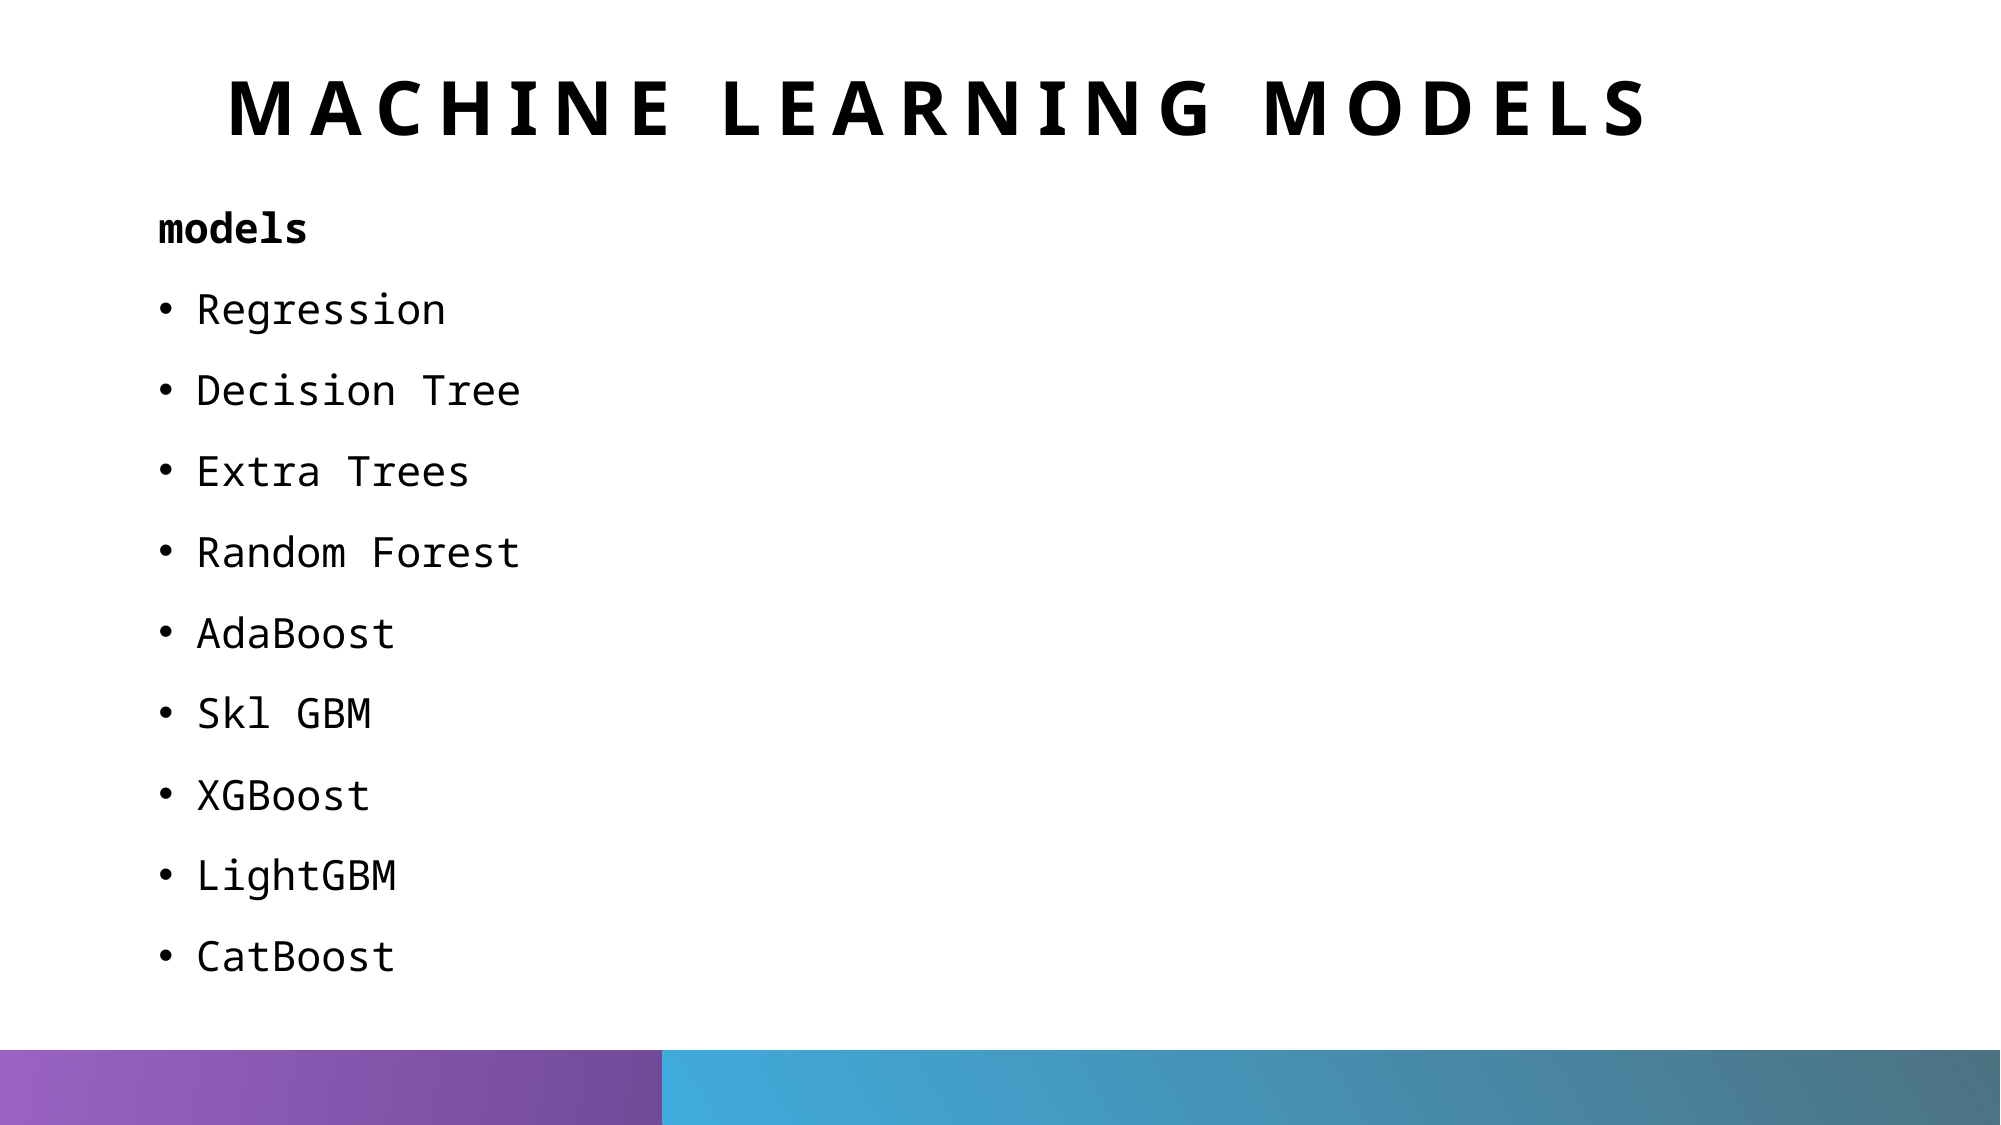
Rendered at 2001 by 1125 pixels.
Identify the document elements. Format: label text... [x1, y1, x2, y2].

list models Regression Decision Tree Extra Trees Random Forest AdaBoost Skl GBM XGBoost LightGBM CatBoost [158, 191, 1906, 997]
title Machine Learning models [225, 19, 1906, 150]
